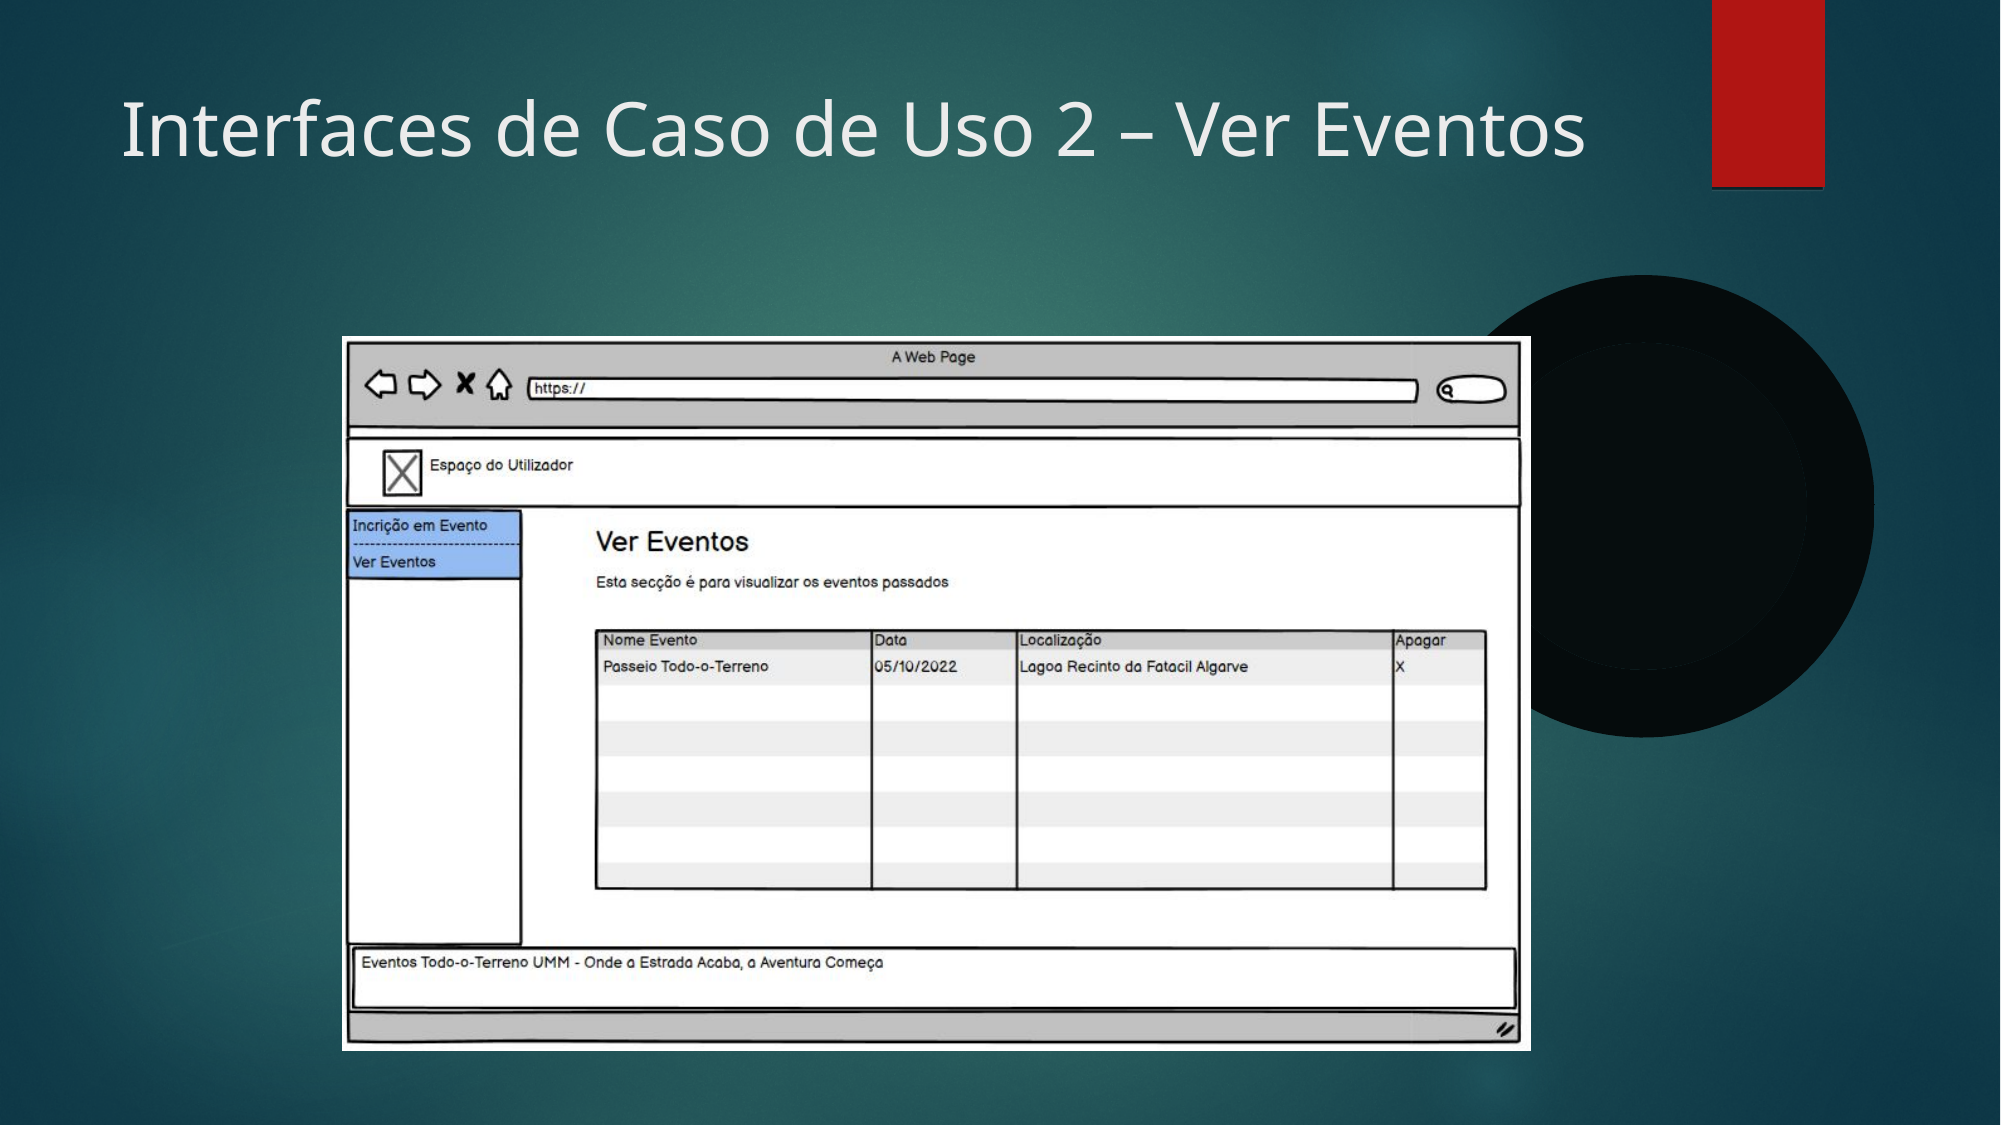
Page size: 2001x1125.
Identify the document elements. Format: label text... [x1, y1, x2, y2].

title Interfaces de Caso de Uso 2 – Ver Eventos [106, 74, 1784, 305]
picture [342, 336, 1531, 1051]
